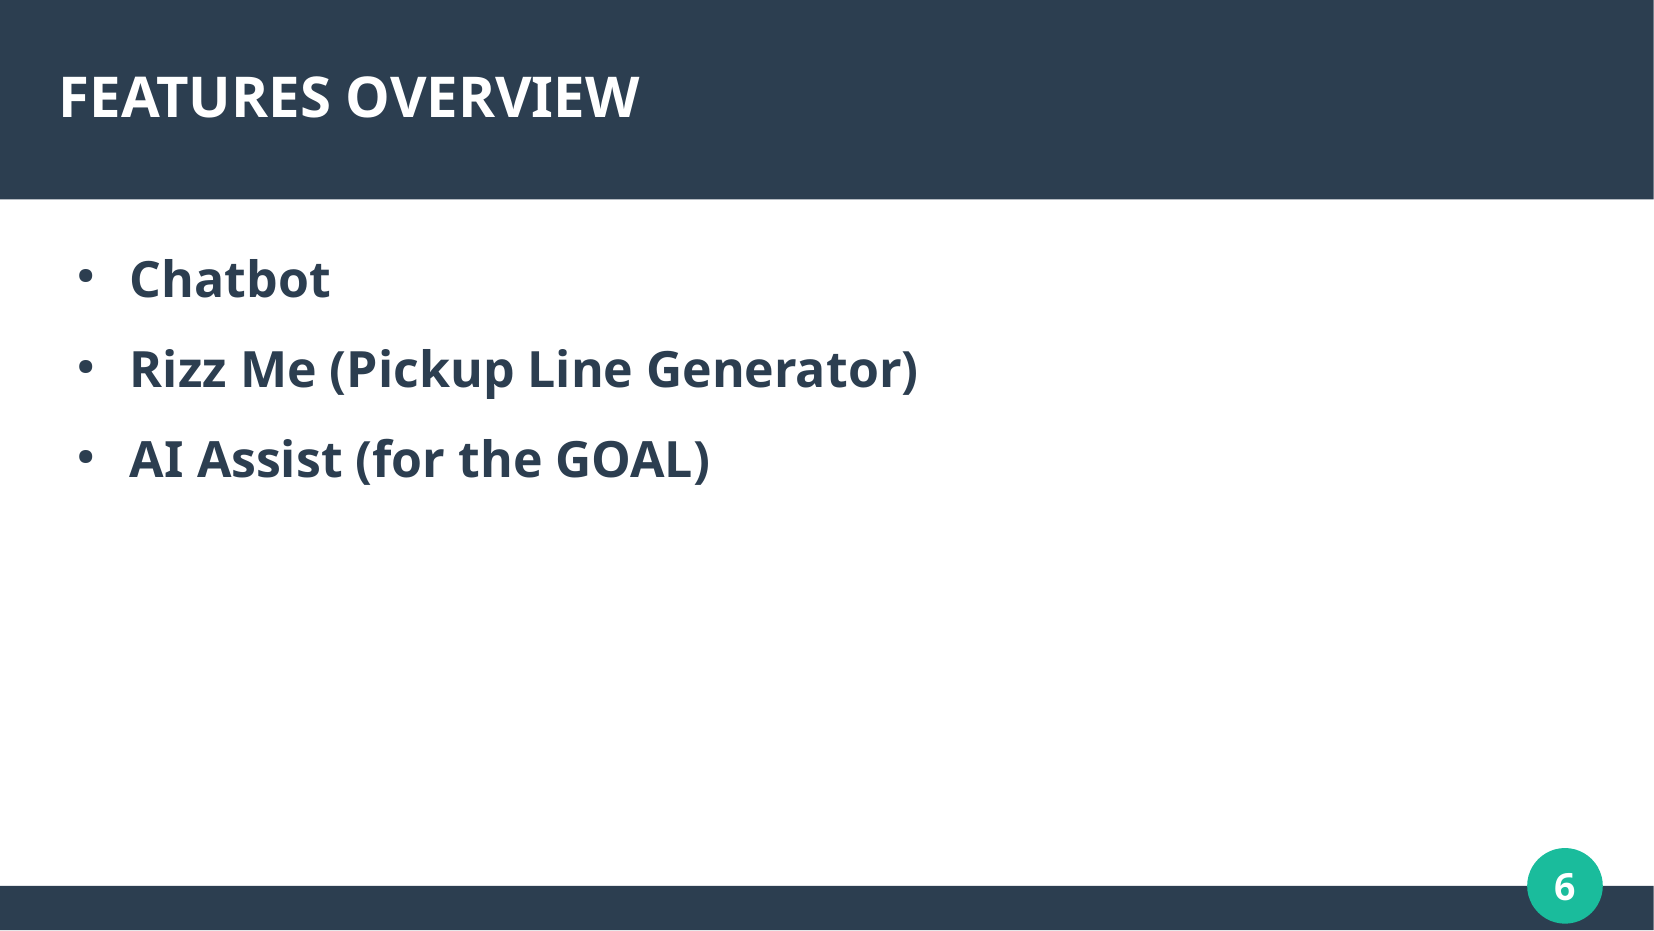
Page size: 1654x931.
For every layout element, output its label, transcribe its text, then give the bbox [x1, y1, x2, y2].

list Chatbot Rizz Me (Pickup Line Generator) AI Assist (for the GOAL) [59, 243, 1595, 864]
title FEATURES OVERVIEW [59, 37, 1595, 155]
